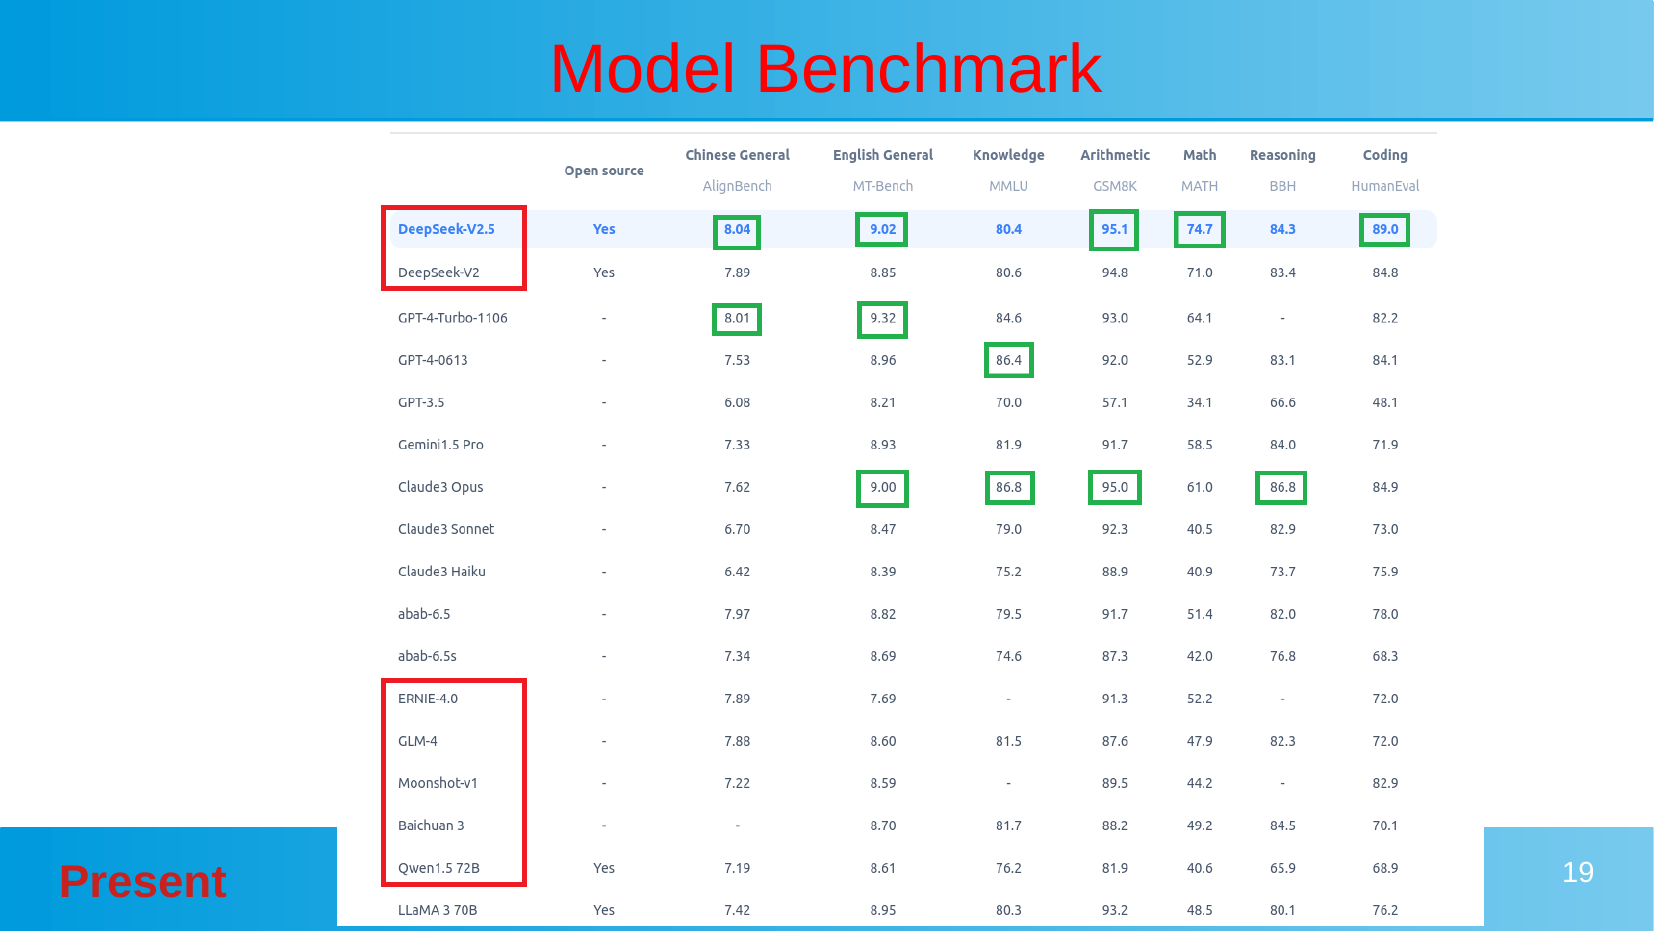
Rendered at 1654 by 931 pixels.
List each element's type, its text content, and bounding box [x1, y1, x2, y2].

picture [337, 122, 1484, 927]
title Model Benchmark [59, 29, 1595, 108]
